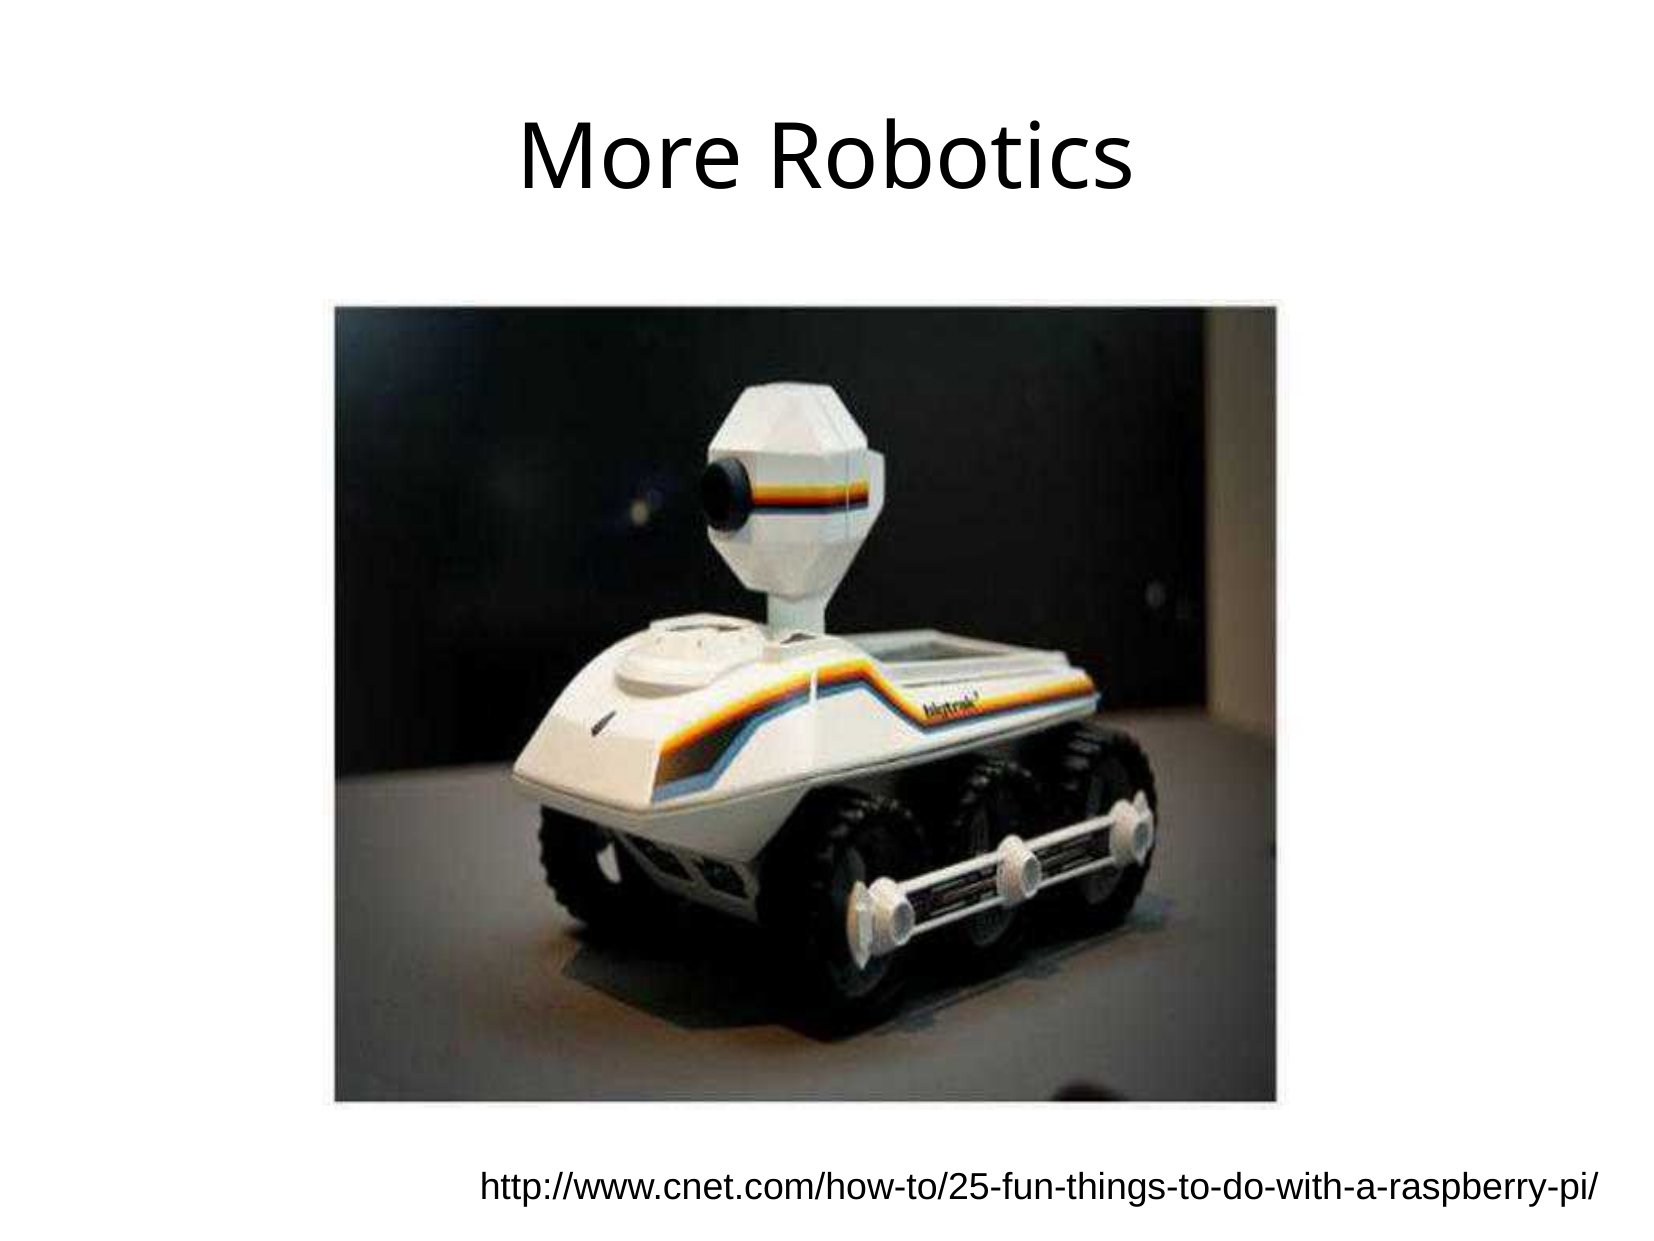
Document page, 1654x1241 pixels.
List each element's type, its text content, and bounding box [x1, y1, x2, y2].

title More Robotics [82, 49, 1571, 257]
picture [195, 299, 1420, 1110]
text_box http://www.cnet.com/how-to/25-fun-things-to-do-with-a-raspberry-pi/ [465, 1158, 1621, 1216]
